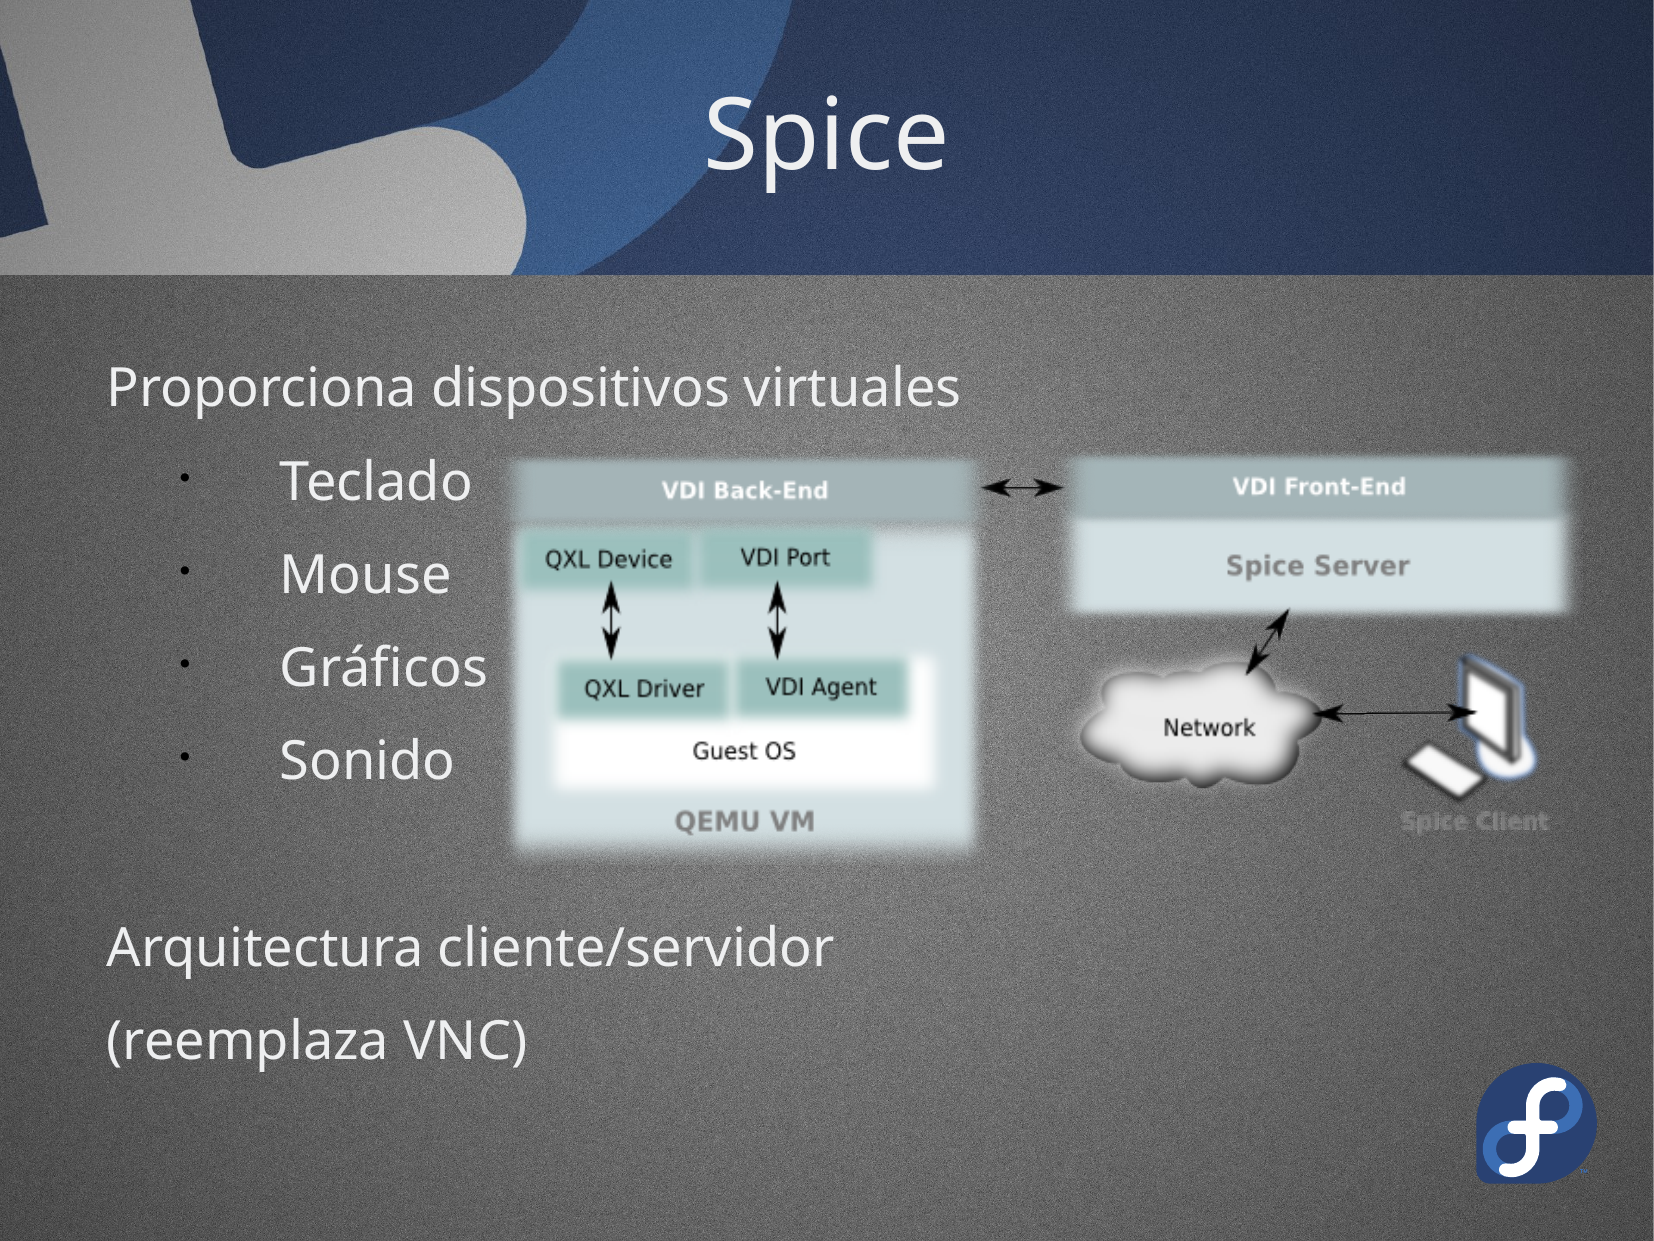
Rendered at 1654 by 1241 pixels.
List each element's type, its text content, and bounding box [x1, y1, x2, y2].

text_box Proporciona dispositivos virtuales Teclado Mouse Gráficos Sonido Arquitectura cliente/servidor (reemplaza VNC) [88, 354, 1565, 1064]
text_box Spice [88, 29, 1565, 237]
picture [0, 0, 1654, 1241]
